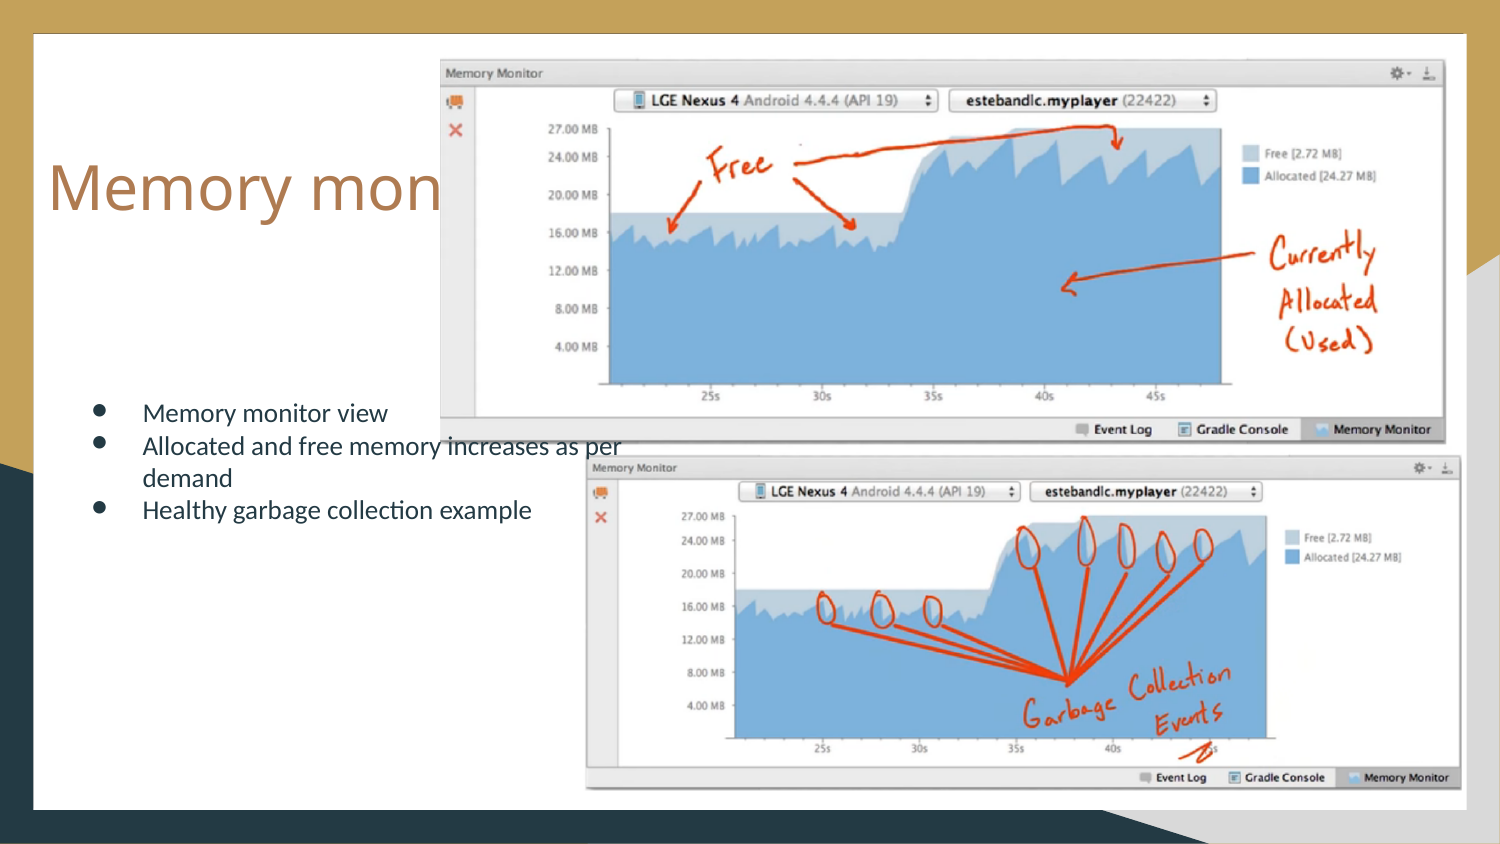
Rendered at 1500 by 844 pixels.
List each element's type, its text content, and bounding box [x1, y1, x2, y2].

title Memory monitor [32, 133, 440, 360]
list Memory monitor view Allocated and free memory increases as per demand Healthy garbage collection example [52, 380, 661, 729]
picture [440, 55, 1462, 791]
